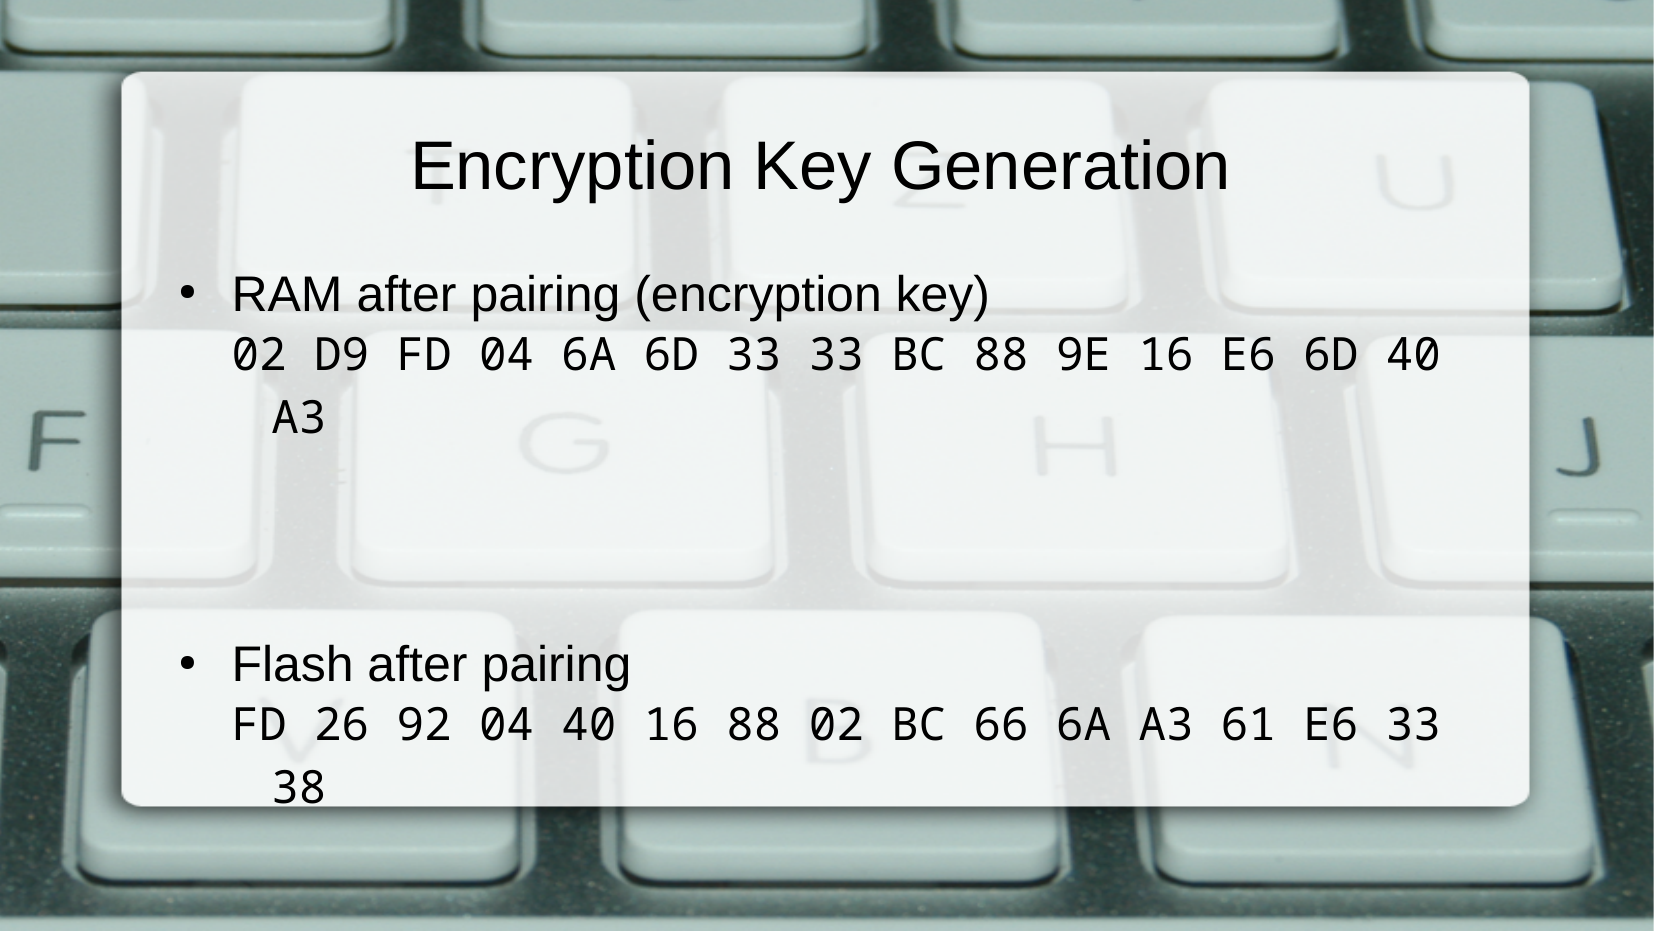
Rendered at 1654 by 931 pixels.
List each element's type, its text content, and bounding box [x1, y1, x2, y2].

title Encryption Key Generation [135, 88, 1506, 244]
list RAM after pairing (encryption key) 02 D9 FD 04 6A 6D 33 33 BC 88 9E 16 E6 6D 40 A3 [147, 265, 1506, 524]
list Flash after pairing FD 26 92 04 40 16 88 02 BC 66 6A A3 61 E6 33 38 [147, 636, 1506, 894]
picture [0, 0, 1654, 931]
